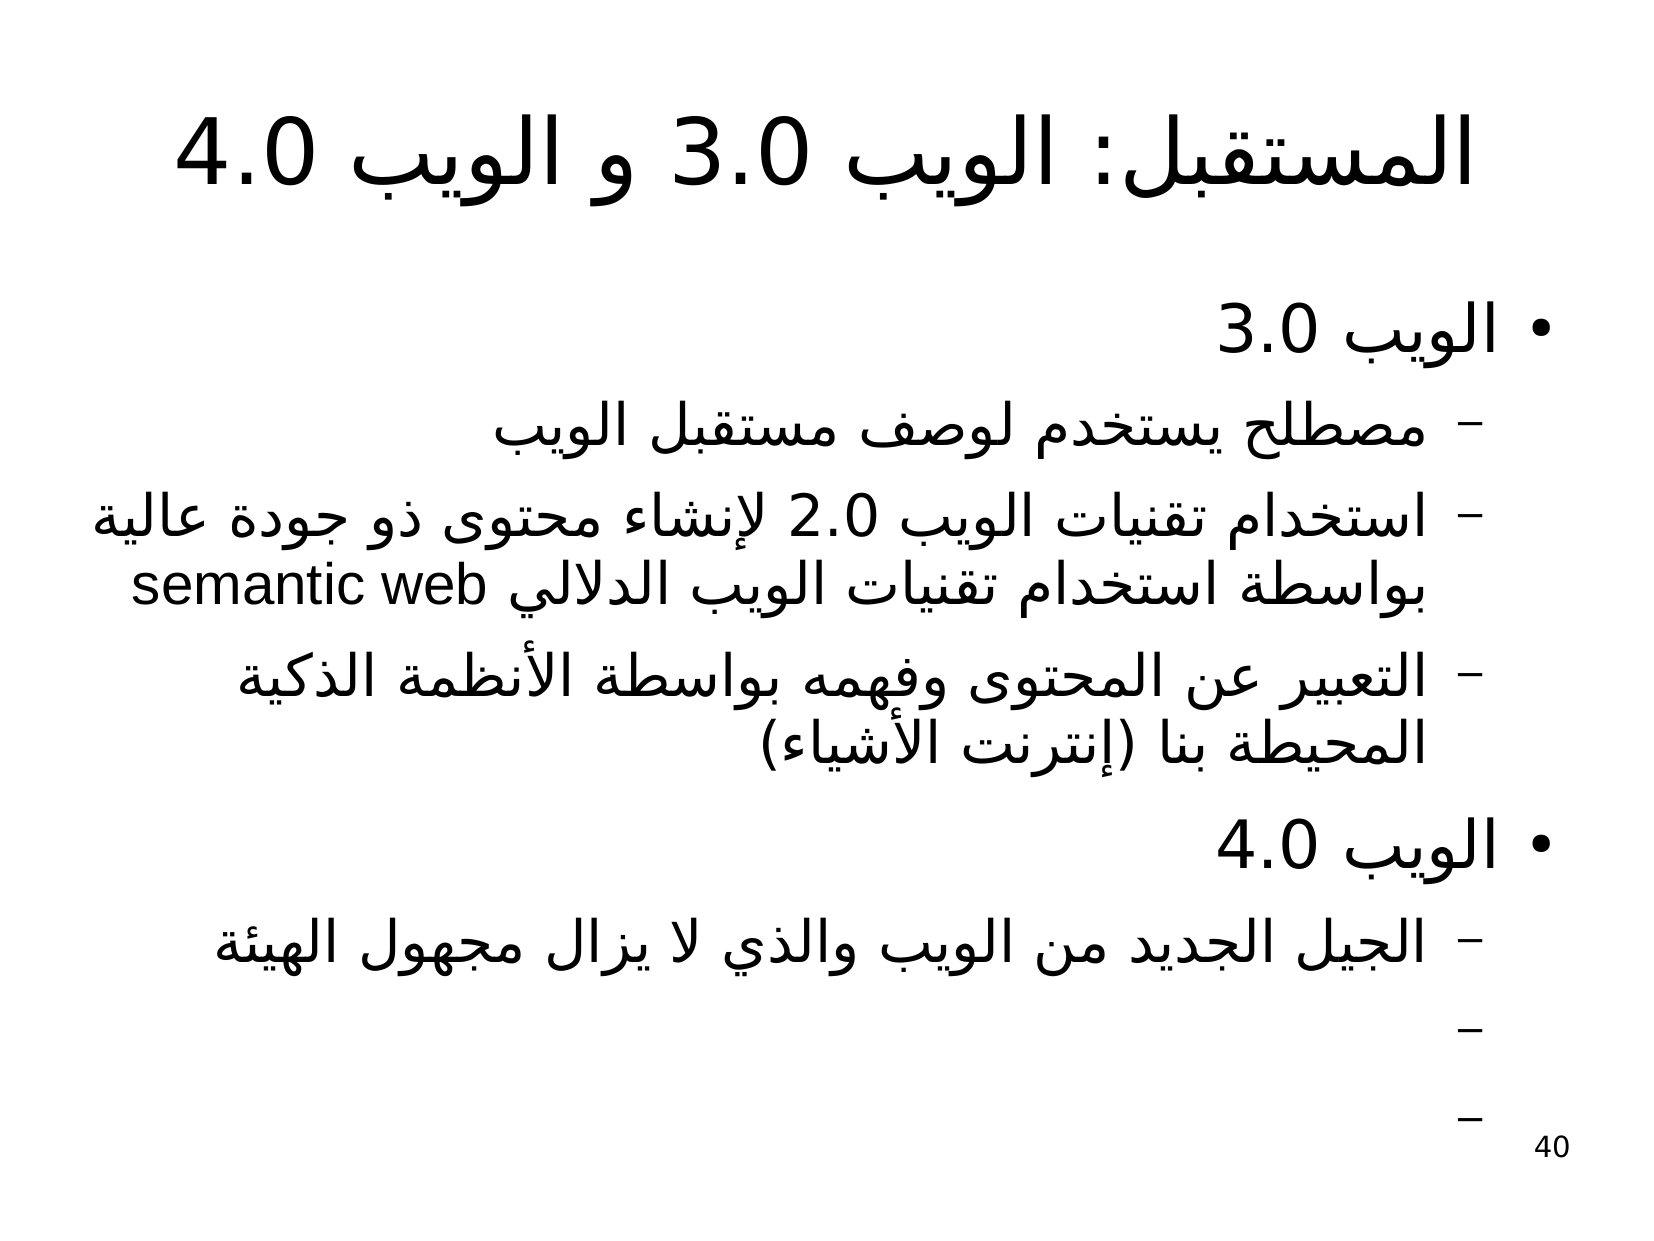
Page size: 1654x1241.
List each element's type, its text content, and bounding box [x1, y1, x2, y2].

list الويب 3.0 مصطلح يستخدم لوصف مستقبل الويب استخدام تقنيات الويب 2.0 لإنشاء محتوى ذو جودة عالية بواسطة استخدام تقنيات الويب الدلالي semantic web التعبير عن المحتوى وفهمه بواسطة الأنظمة الذكية المحيطة بنا (إنترنت الأشياء) الويب 4.0 الجيل الجديد من الويب والذي لا يزال مجهول الهيئة [82, 290, 1571, 1010]
title المستقبل: الويب 3.0 و الويب 4.0 [82, 49, 1571, 257]
